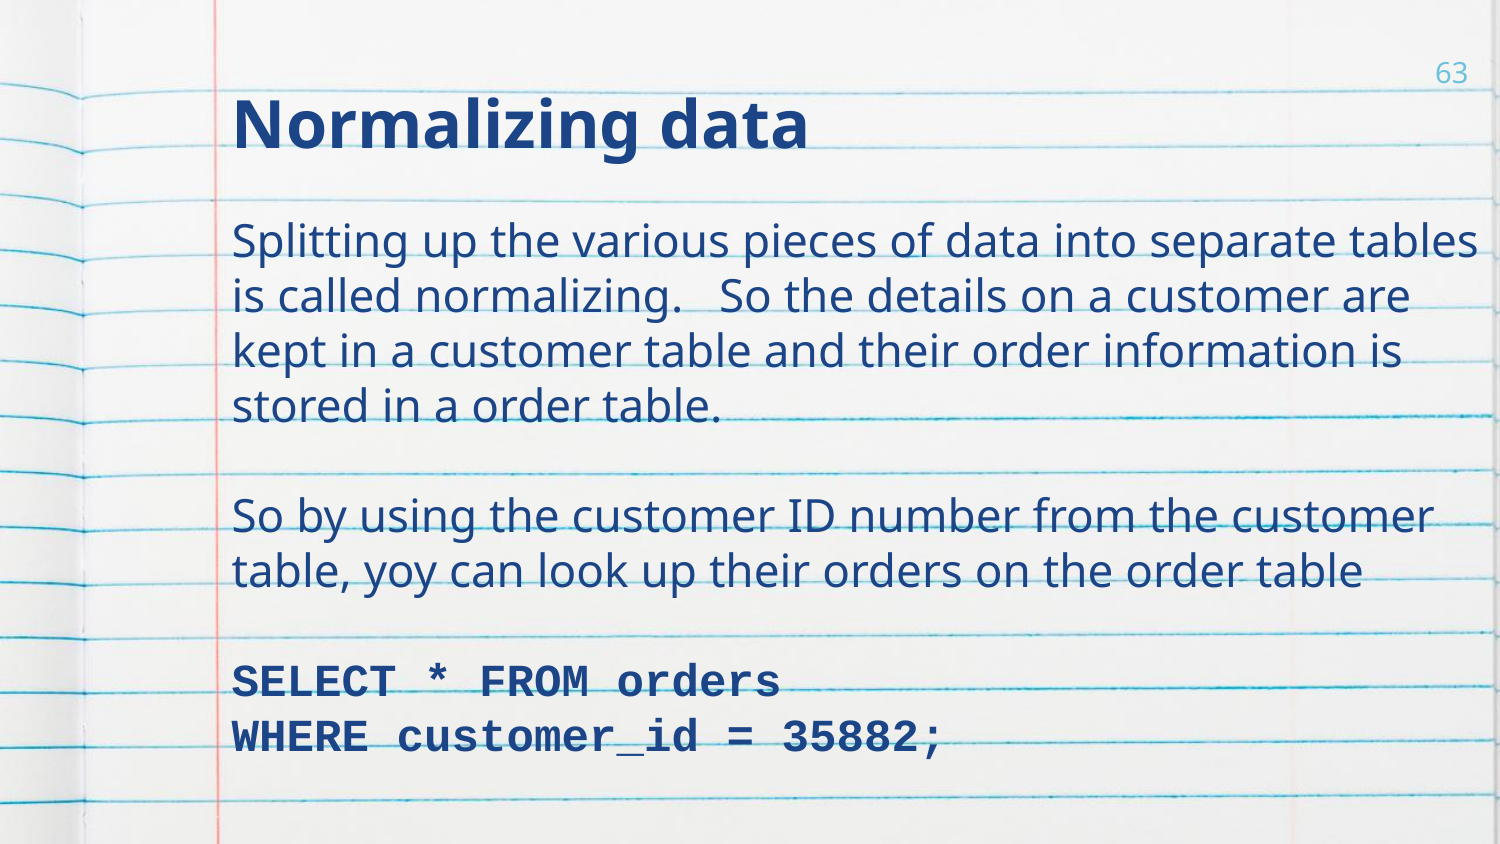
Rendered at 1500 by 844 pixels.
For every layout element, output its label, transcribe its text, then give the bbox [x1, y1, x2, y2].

list Splitting up the various pieces of data into separate tables is called normalizing. So the details on a customer are kept in a customer table and their order information is stored in a order table. So by using the customer ID number from the customer table, yoy can look up their orders on the order table SELECT * FROM orders WHERE customer_id = 35882; [231, 211, 1485, 748]
picture [0, 0, 1500, 844]
slide_number <number> [1378, 41, 1469, 107]
title Normalizing data [231, 21, 1425, 162]
